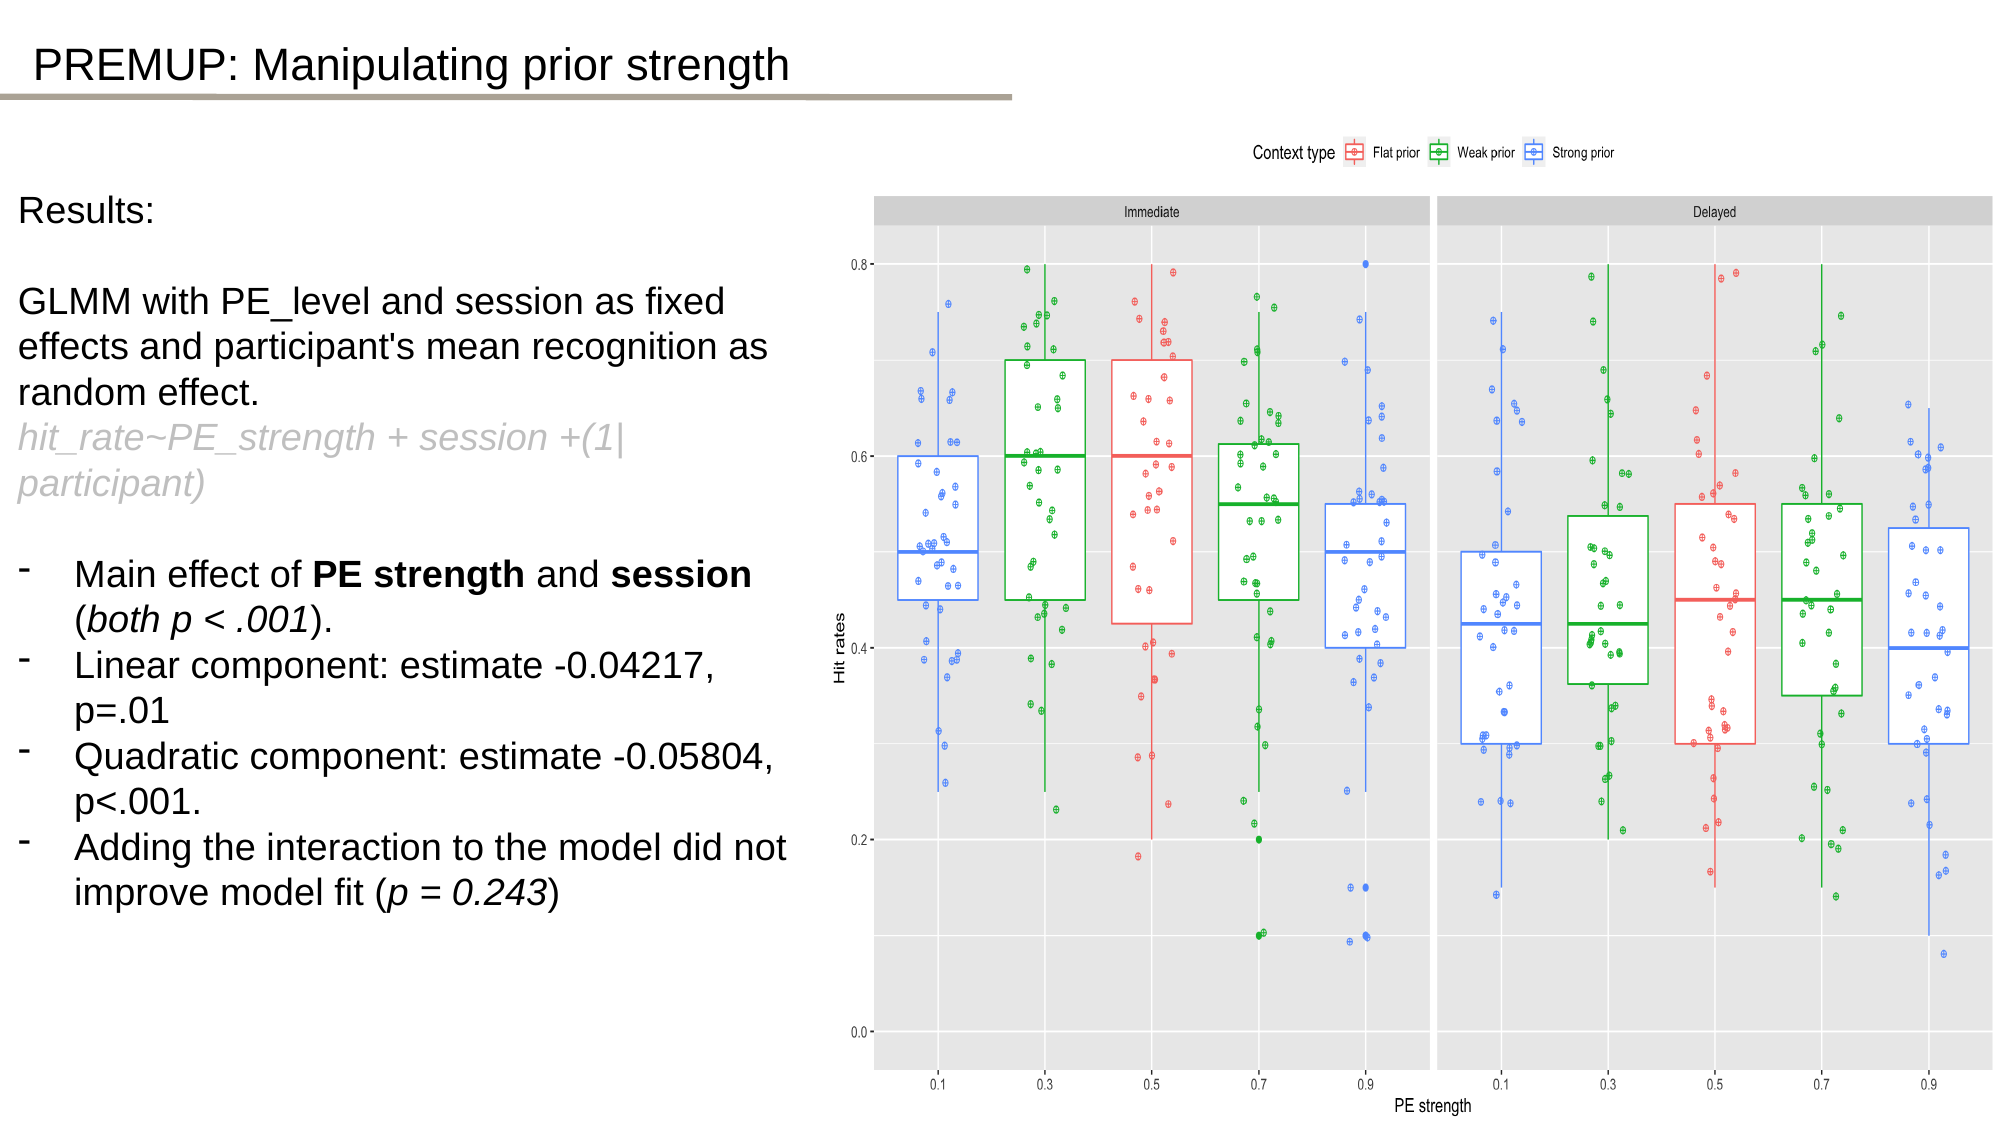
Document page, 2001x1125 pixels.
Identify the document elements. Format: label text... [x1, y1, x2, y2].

text_box PREMUP: Manipulating prior strength [15, 27, 1921, 97]
picture [826, 117, 2000, 1125]
text_box Results: GLMM with PE_level and session as fixed effects and participant's mean recognition as random effect. hit_rate~PE_strength + session +(1|participant) Main effect of PE strength and session (both p < .001). Linear component: estimate -0.04217, p=.01 Quadratic component: estimate -0.05804, p<.001. Adding the interaction to the model did not improve model fit (p = 0.243) [0, 174, 827, 725]
